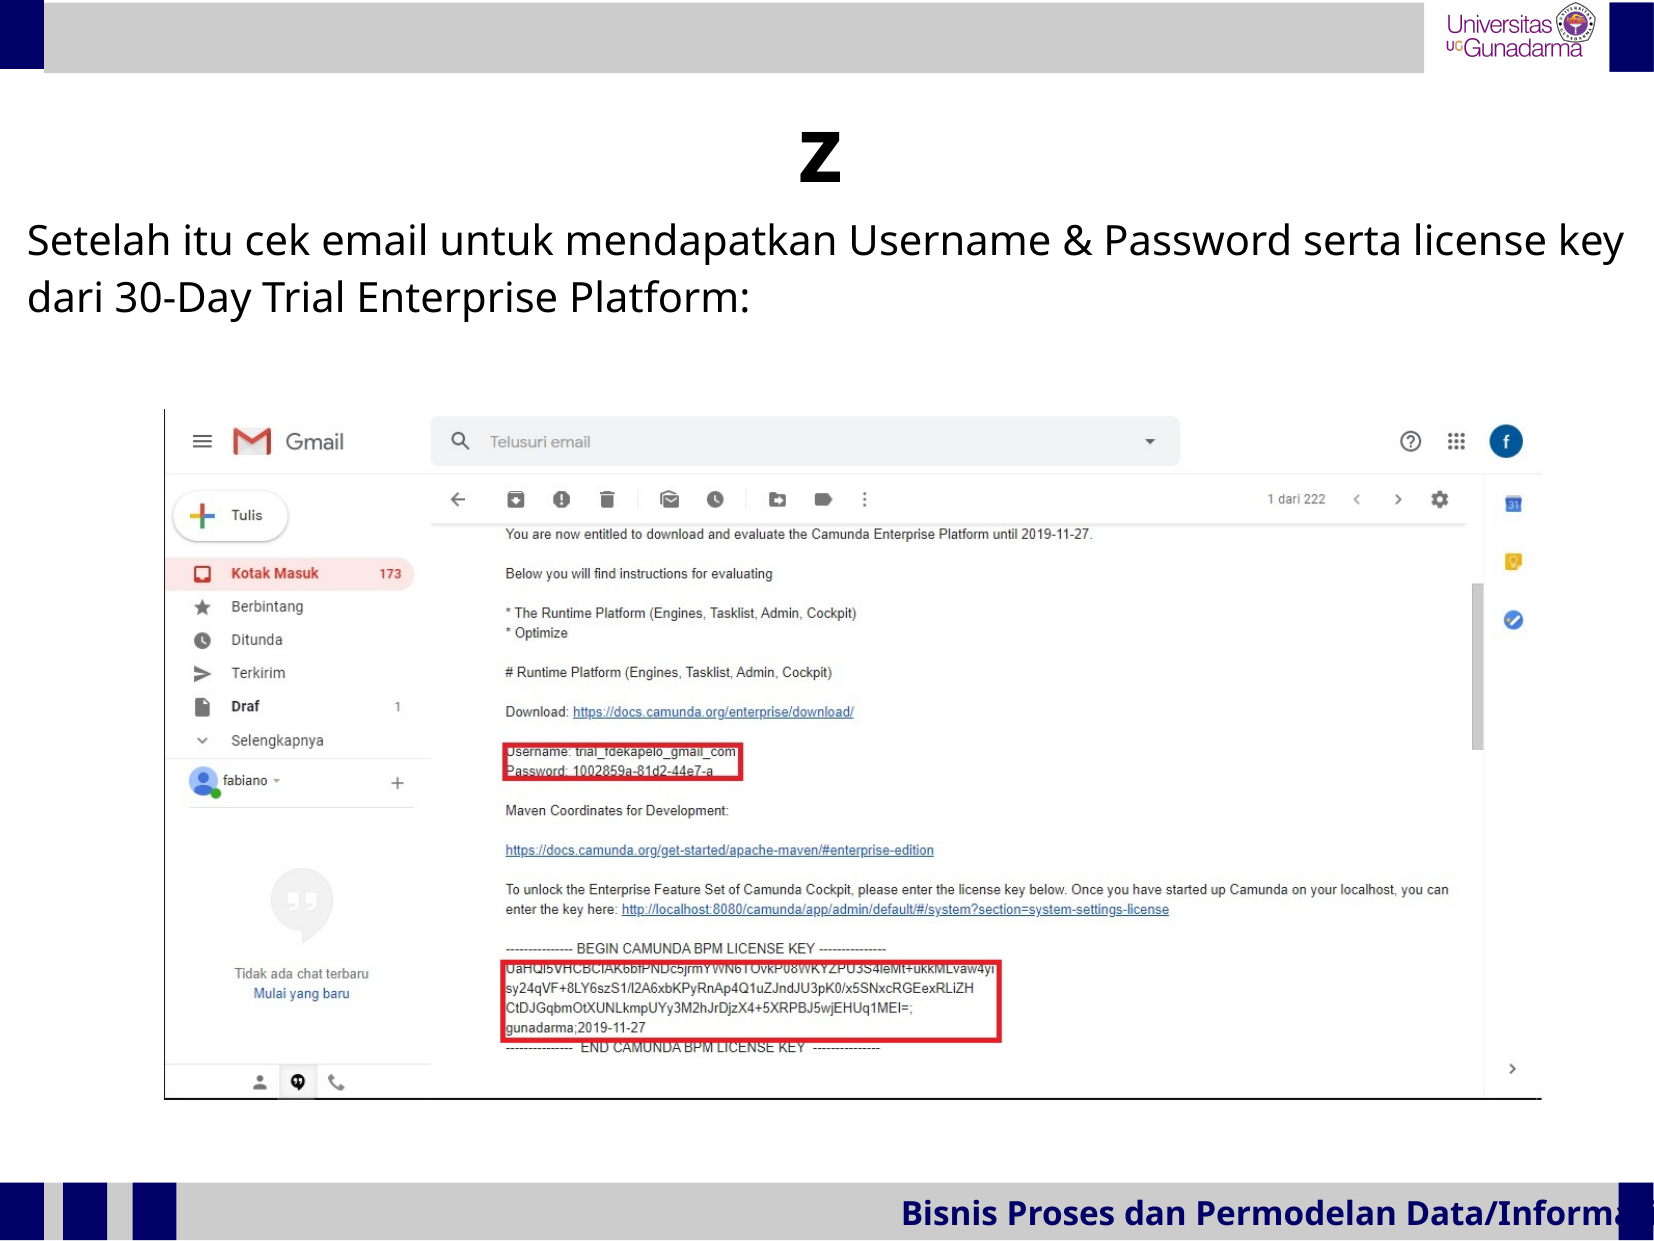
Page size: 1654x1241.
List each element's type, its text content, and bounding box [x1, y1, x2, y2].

title z [64, 84, 1578, 210]
picture [164, 409, 1553, 1100]
list Setelah itu cek email untuk mendapatkan Username & Password serta license key dari 30-Day Trial Enterprise Platform: [26, 210, 1642, 1171]
picture [1437, 2, 1610, 62]
